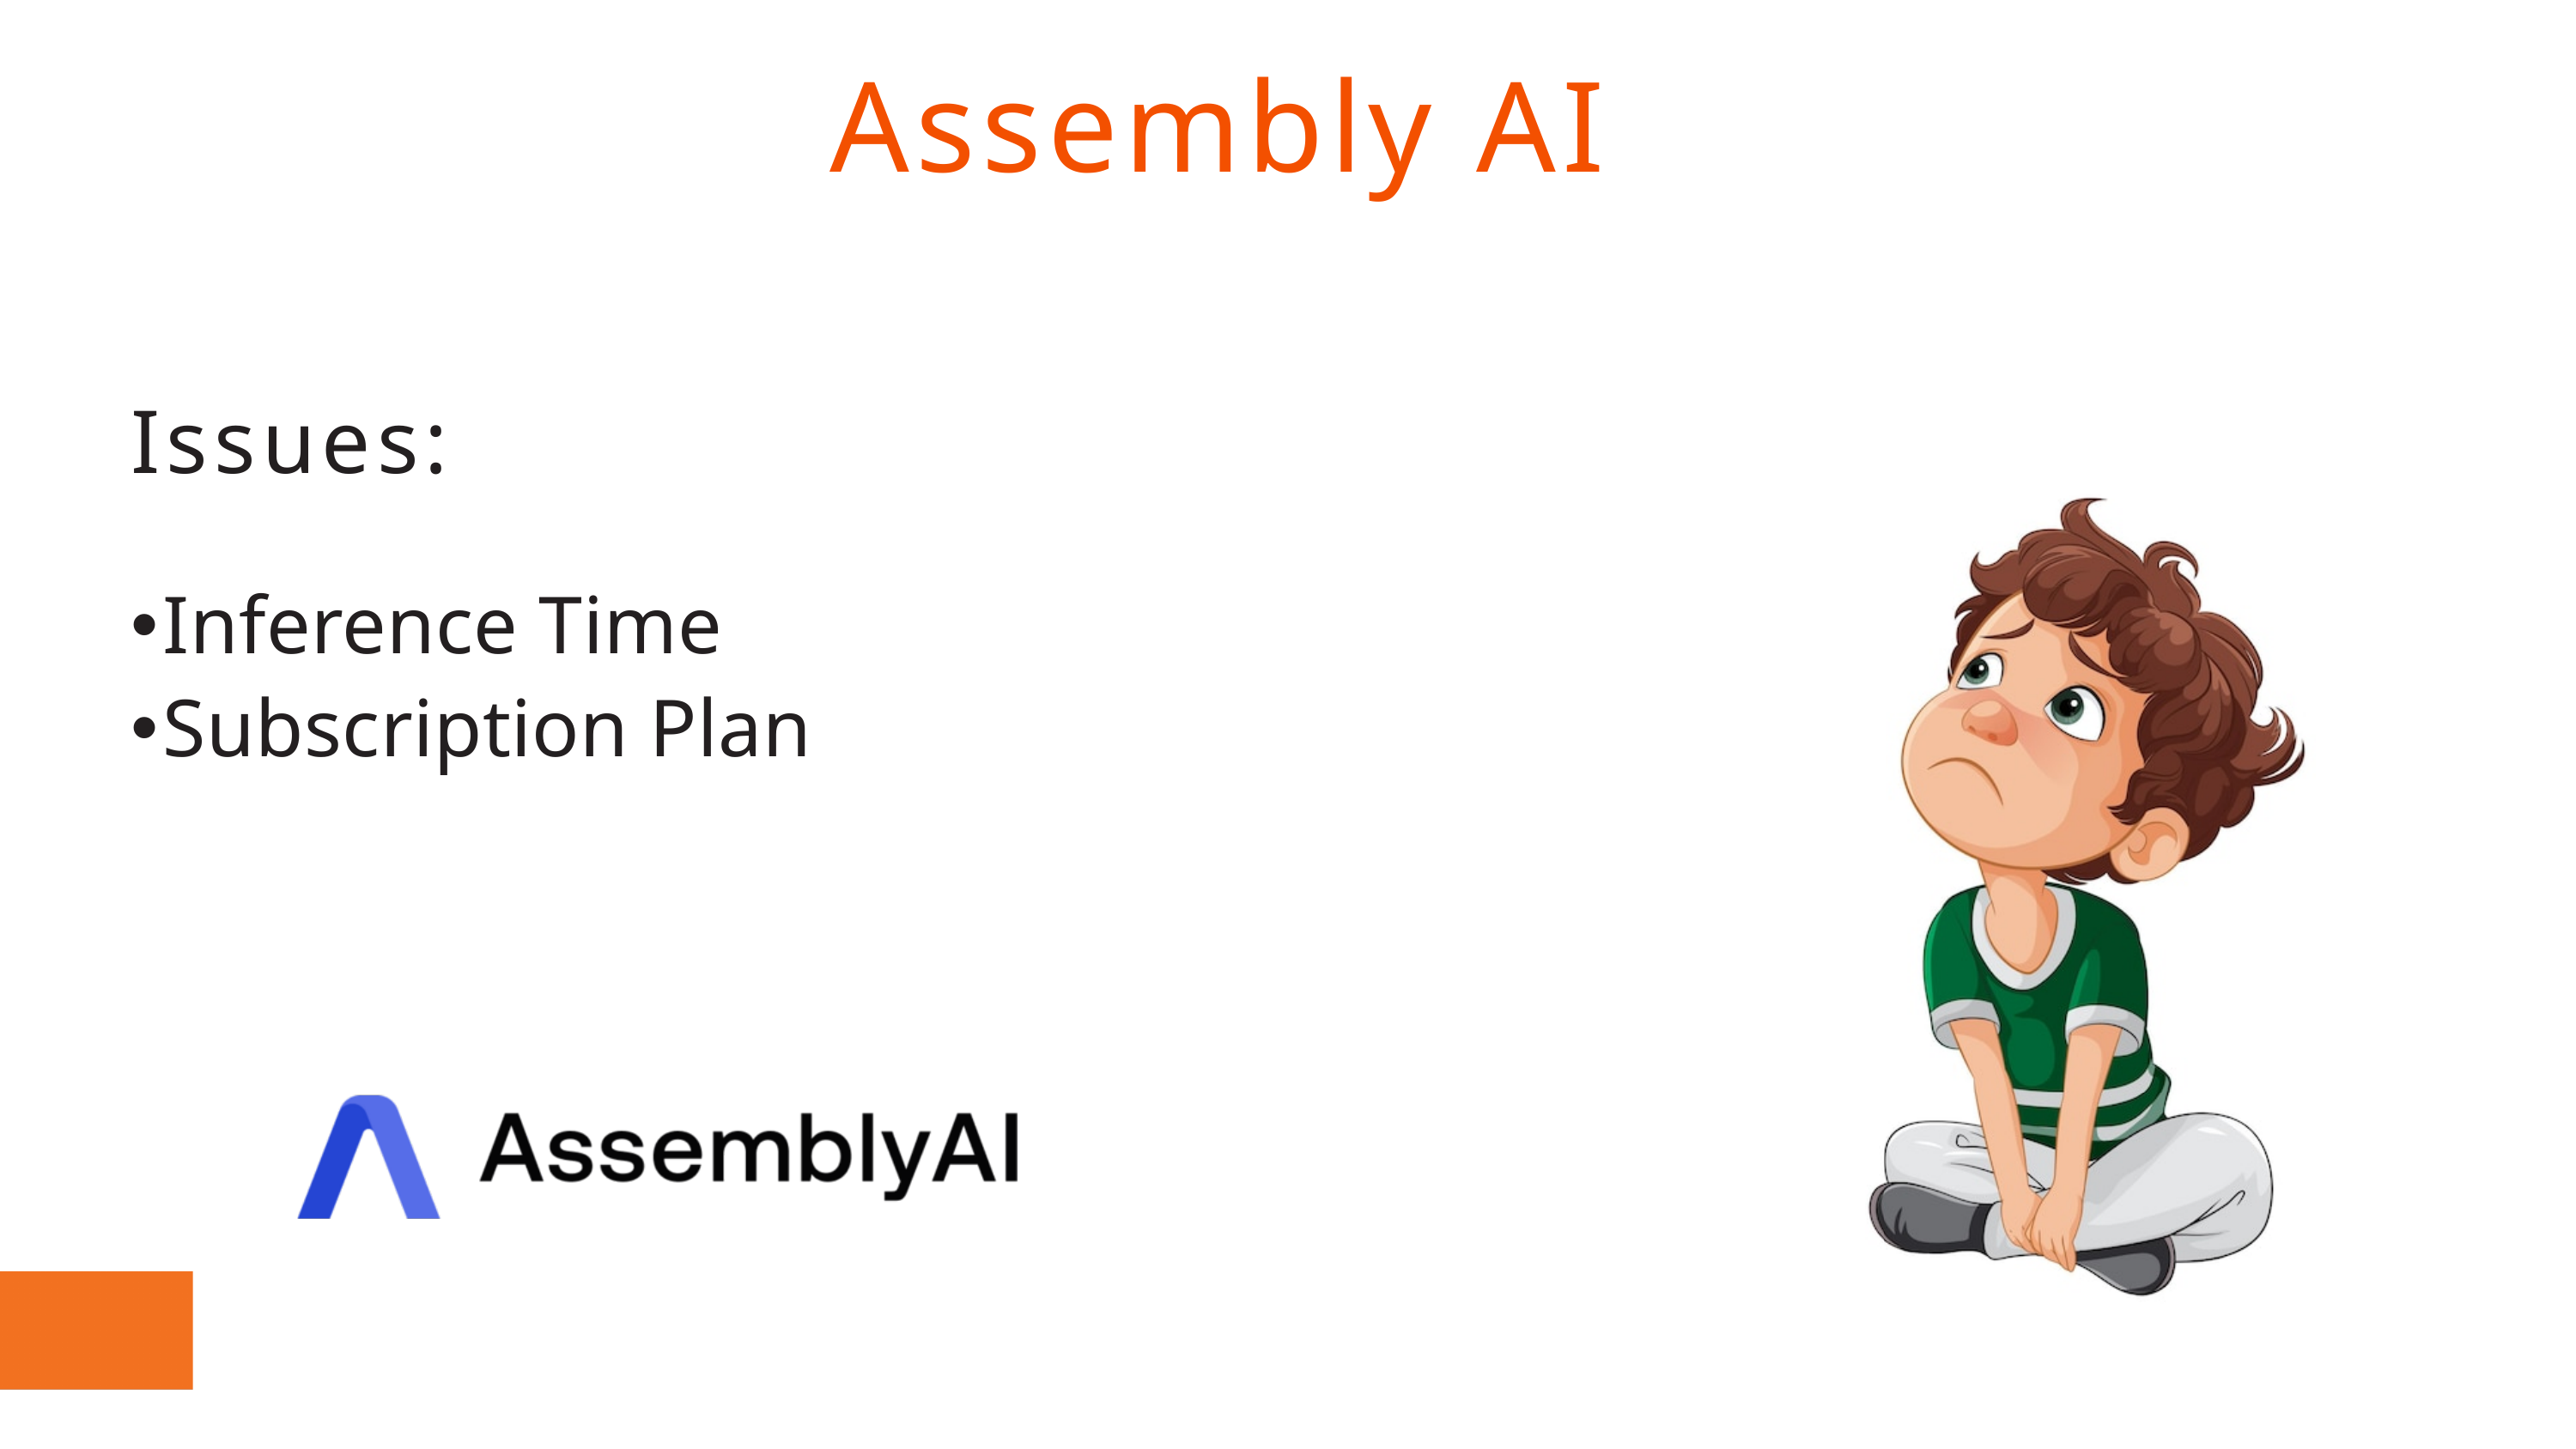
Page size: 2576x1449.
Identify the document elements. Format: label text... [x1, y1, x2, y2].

text_box Issues: [118, 391, 1345, 500]
text_box Assembly AI [264, 47, 2172, 197]
text_box [0, 1271, 193, 1449]
picture [297, 968, 1018, 1346]
picture [1856, 477, 2316, 1318]
text_box Inference Time Subscription Plan [118, 579, 1544, 923]
